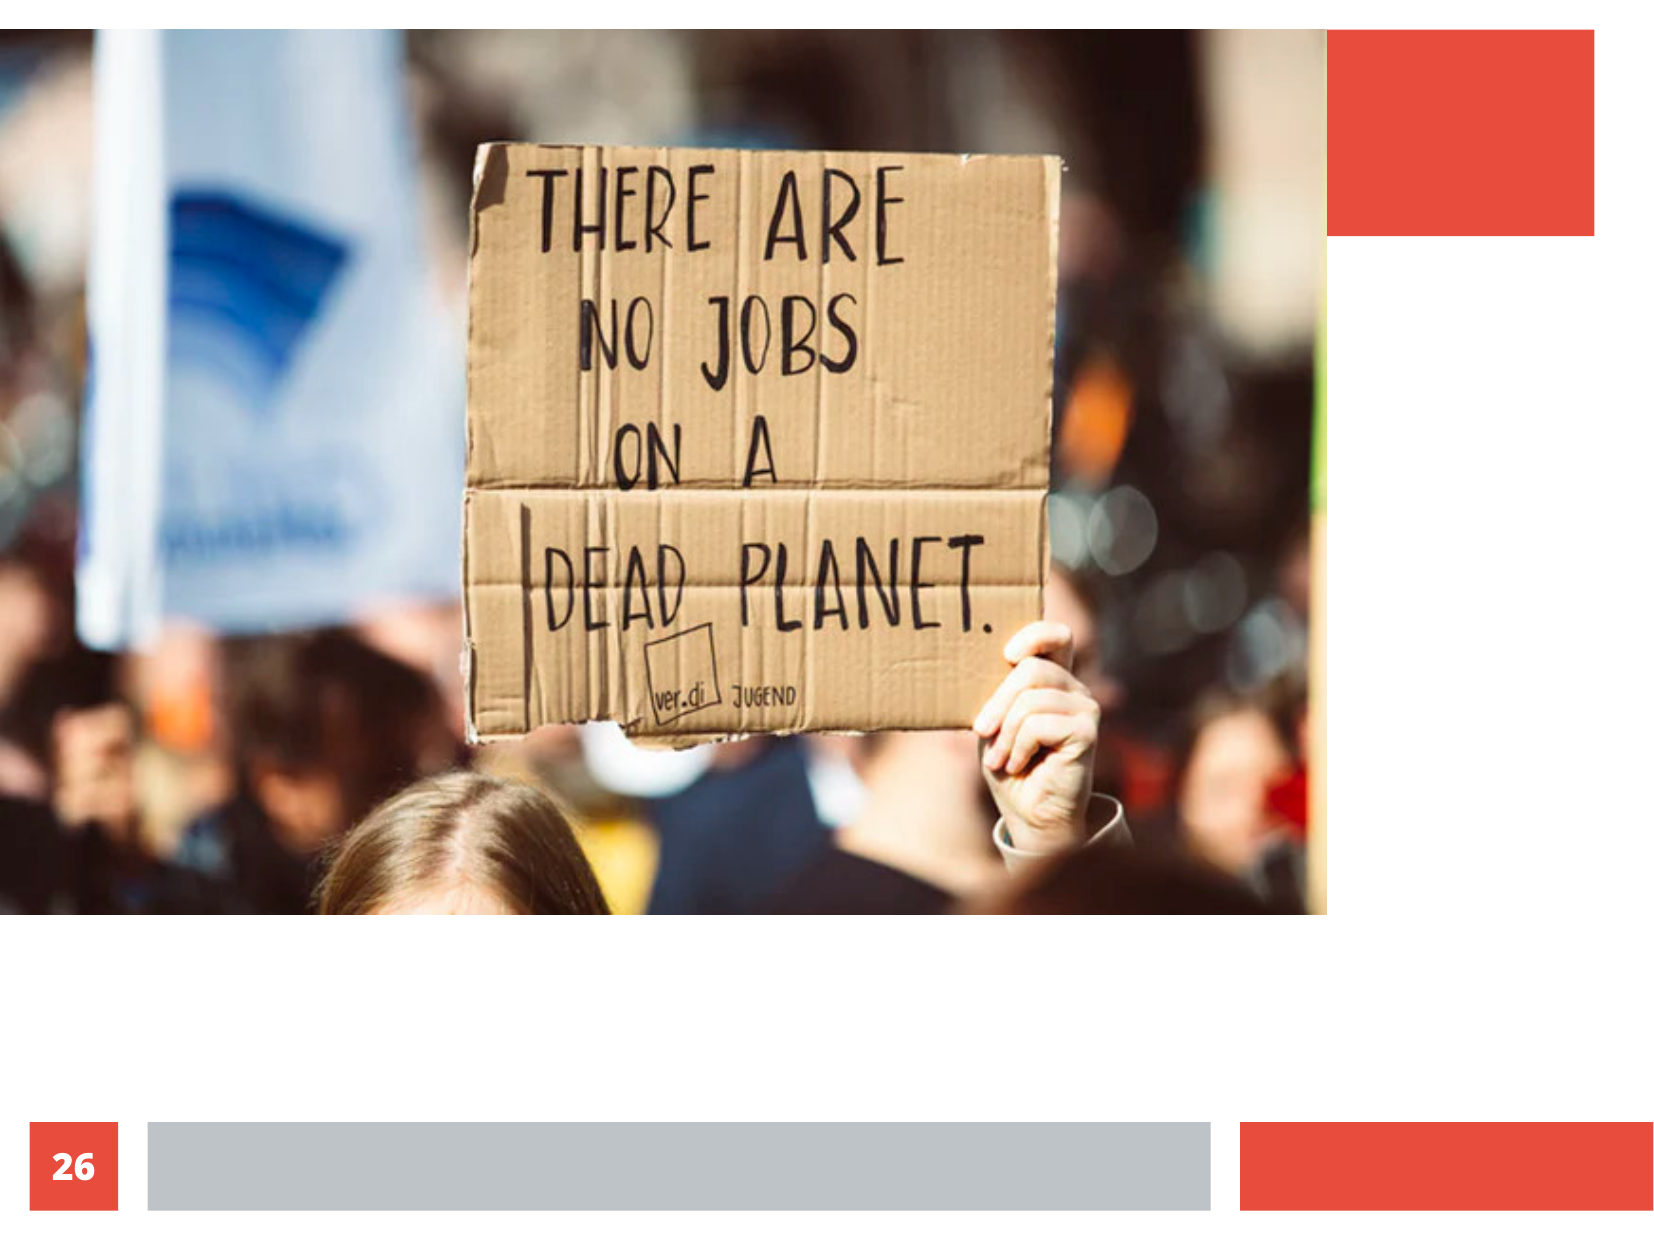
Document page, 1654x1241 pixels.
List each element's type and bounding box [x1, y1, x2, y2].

picture [0, 29, 1327, 916]
